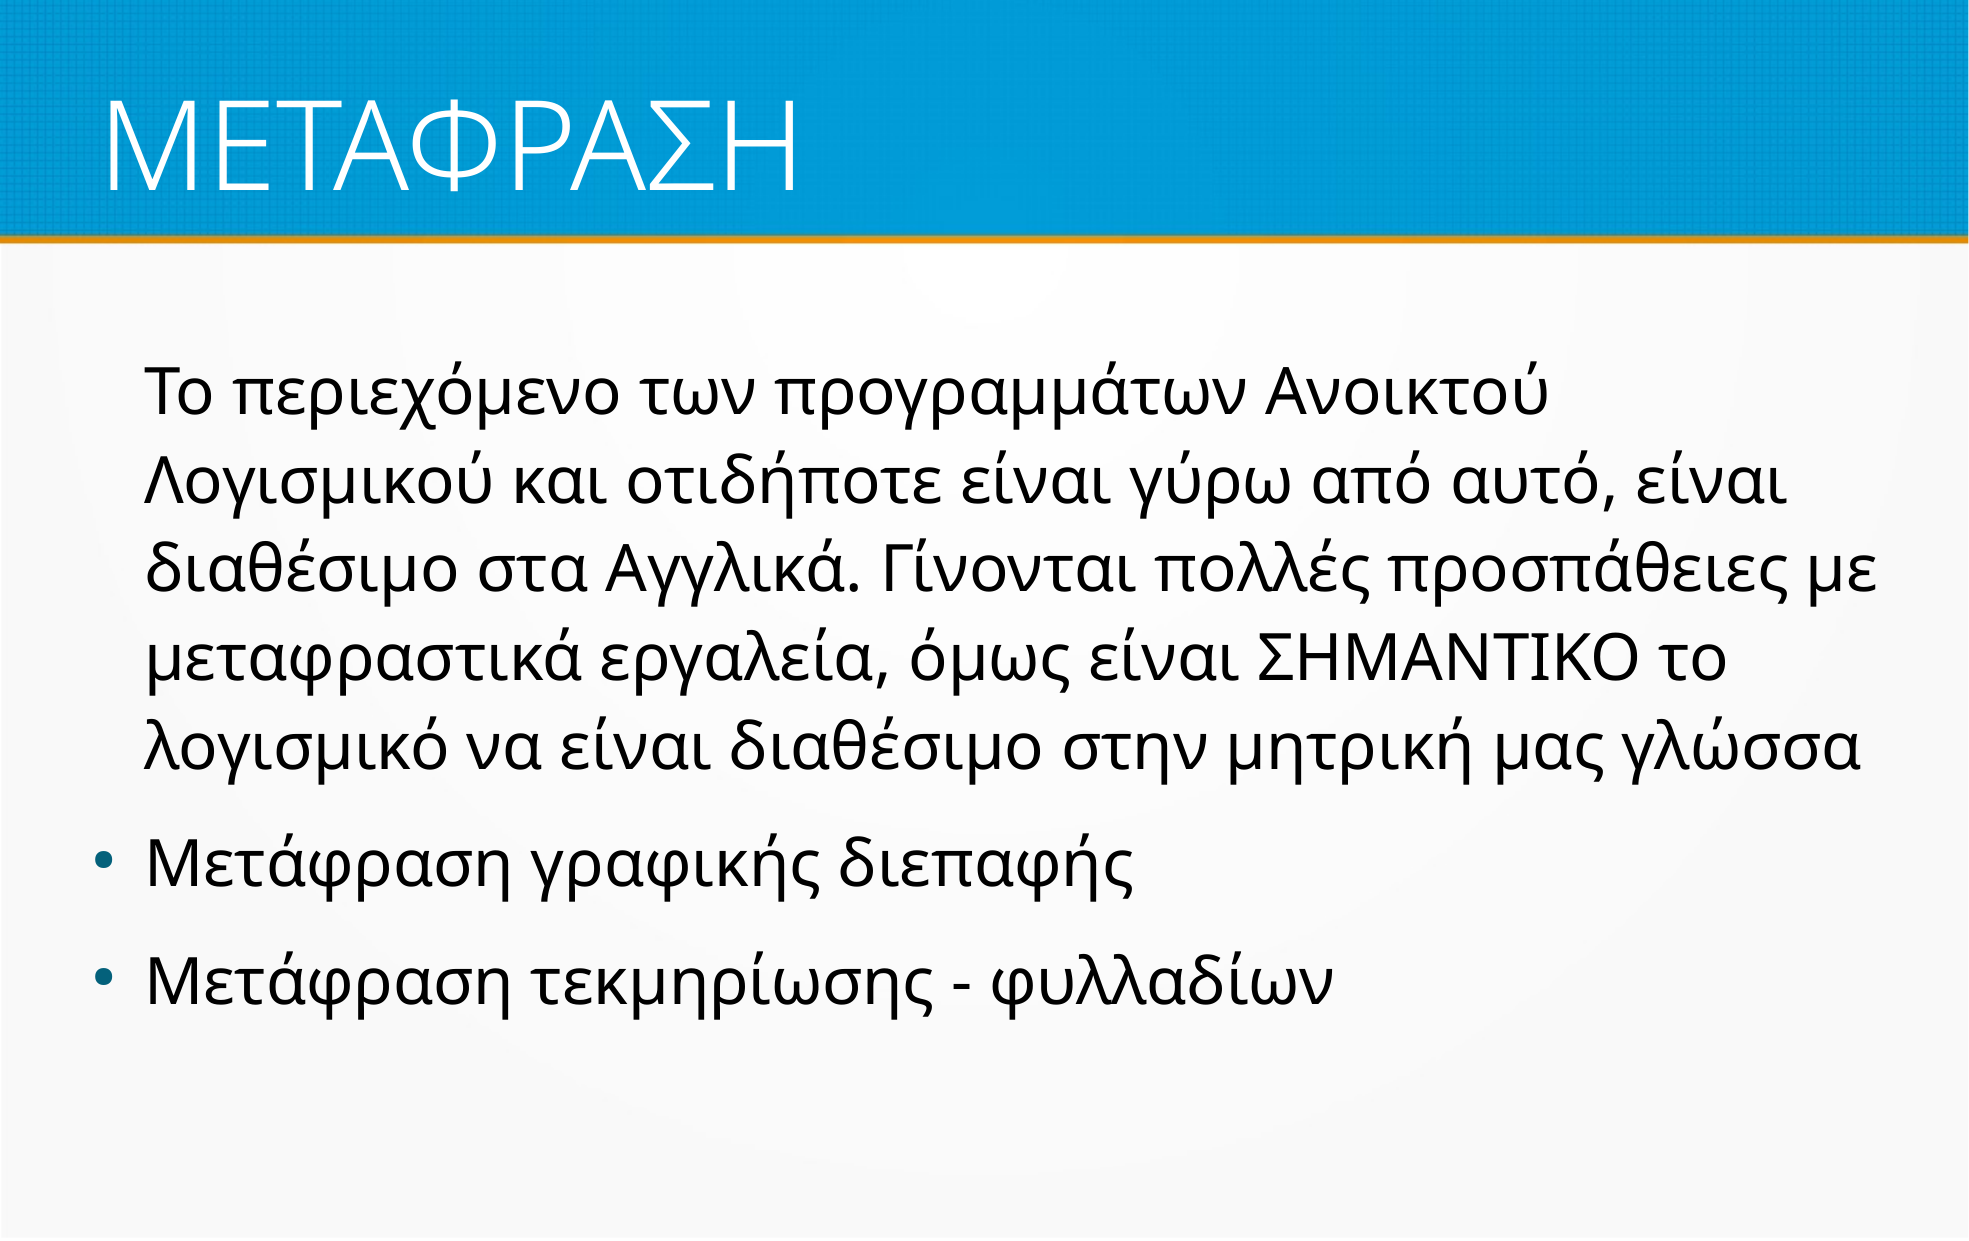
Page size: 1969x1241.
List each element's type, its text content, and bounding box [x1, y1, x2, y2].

list Το περιεχόμενο των προγραμμάτων Ανοικτού Λογισμικού και οτιδήποτε είναι γύρω από αυτό, είναι διαθέσιμο στα Αγγλικά. Γίνονται πολλές προσπάθειες με μεταφραστικά εργαλεία, όμως είναι ΣΗΜΑΝΤΙΚΟ το λογισμικό να είναι διαθέσιμο στην μητρική μας γλώσσα Μετάφραση γραφικής διεπαφής Μετάφραση τεκμηρίωσης - φυλλαδίων [74, 344, 1878, 1110]
title ΜΕΤΑΦΡΑΣΗ [98, 19, 1870, 227]
picture [0, 233, 1969, 1241]
